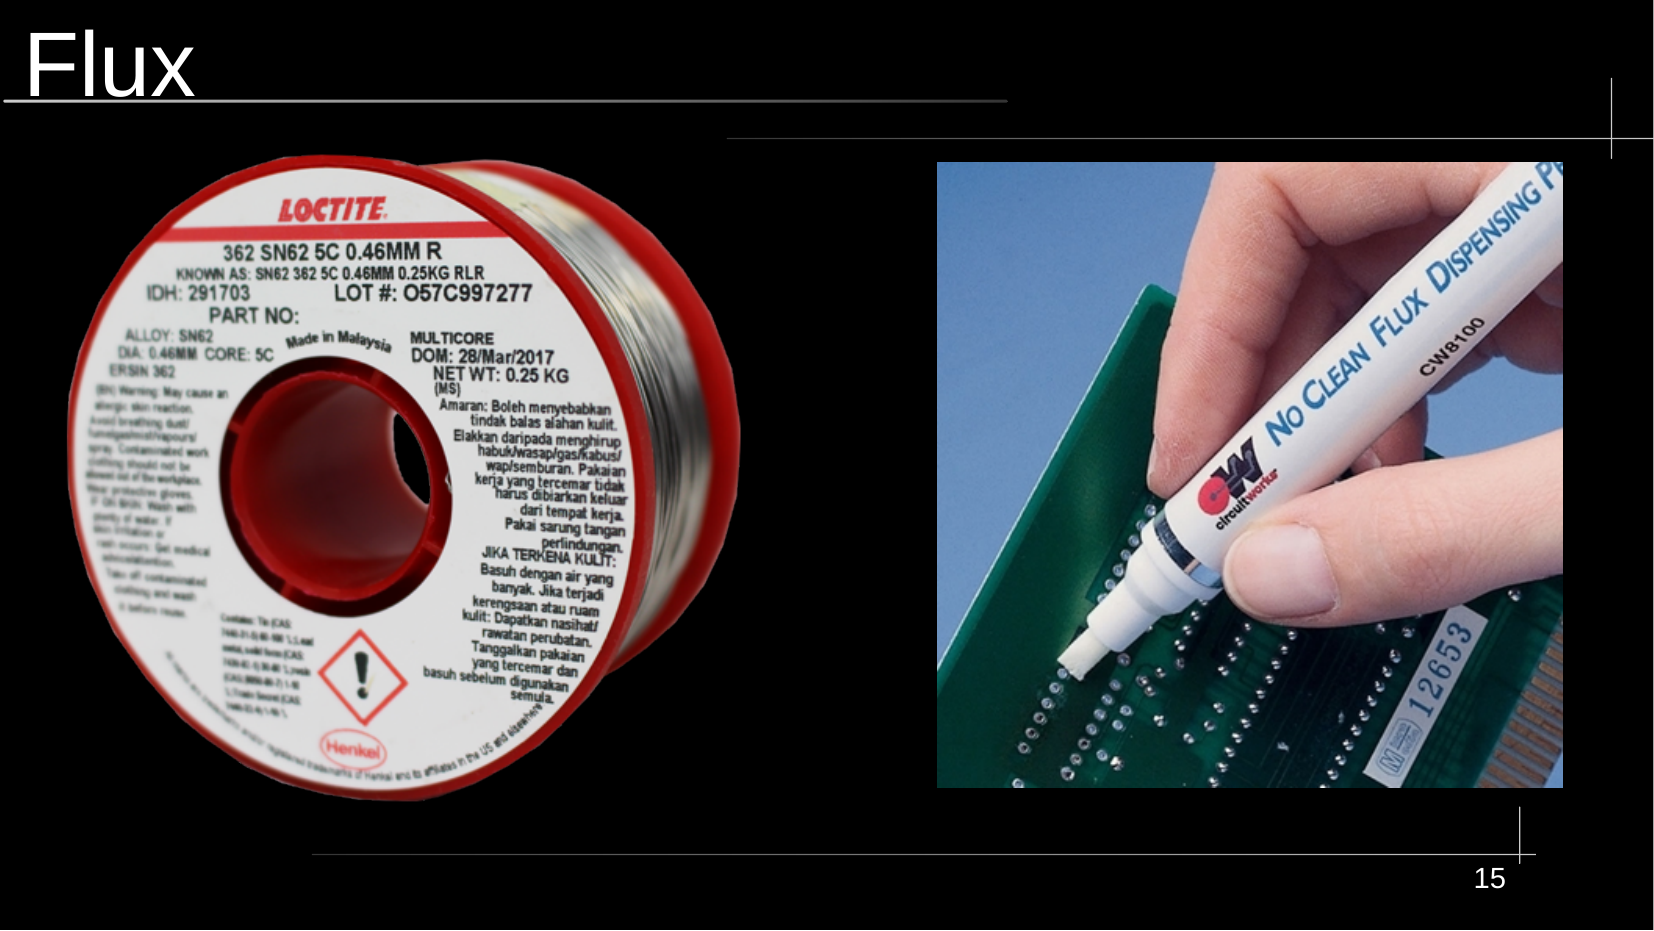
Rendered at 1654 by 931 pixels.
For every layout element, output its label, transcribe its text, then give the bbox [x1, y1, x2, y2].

picture [937, 162, 1563, 788]
picture [6, 81, 788, 863]
title Flux [23, 11, 1589, 119]
